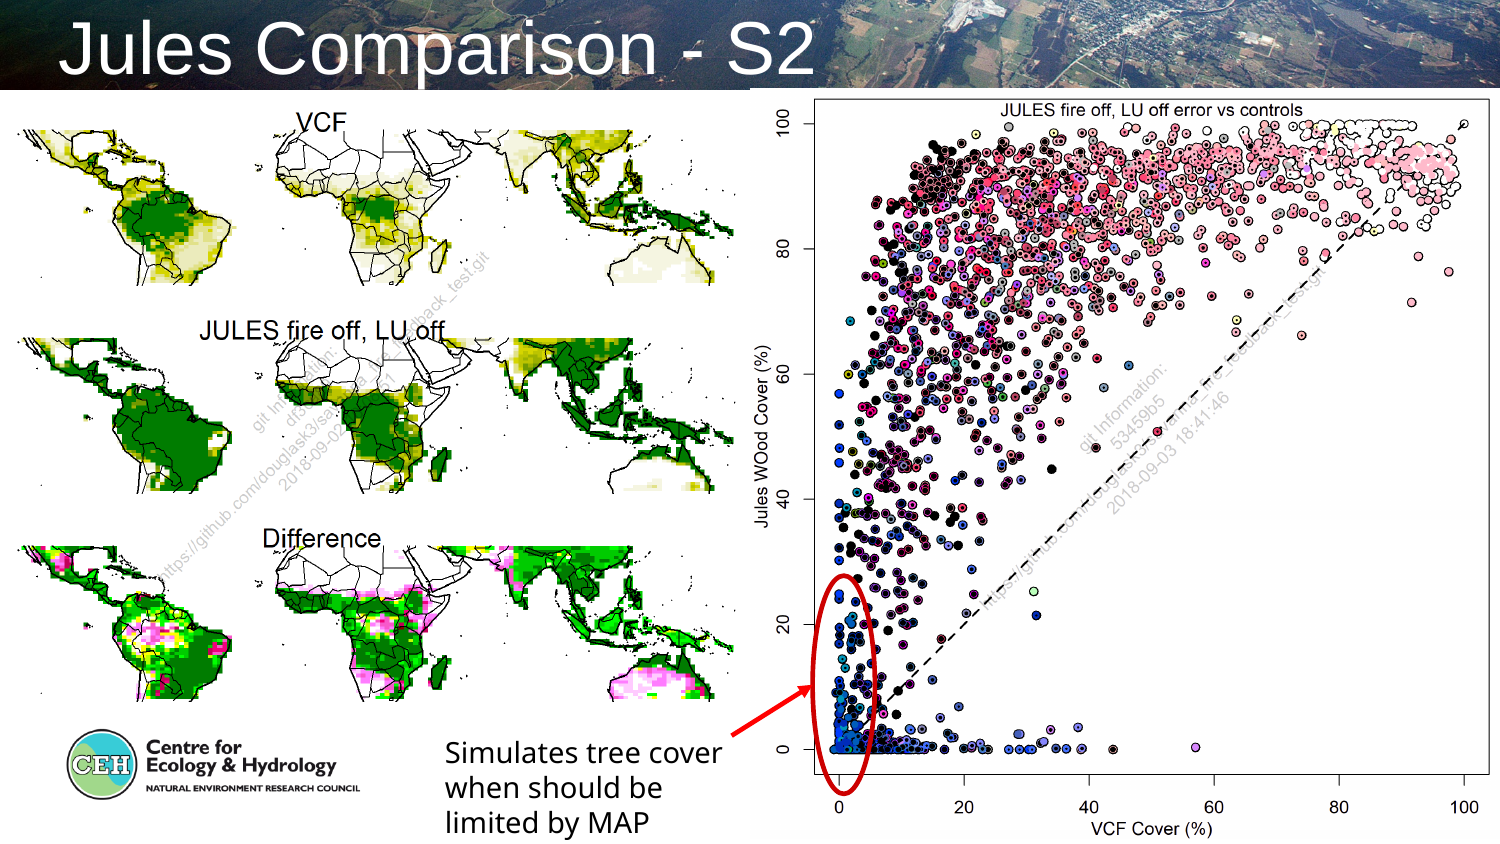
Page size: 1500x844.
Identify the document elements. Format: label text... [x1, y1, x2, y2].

picture [750, 88, 1500, 839]
picture [815, 579, 872, 791]
picture [5, 104, 736, 800]
list Jules Comparison - S2 [0, 0, 1500, 90]
text_box Simulates tree cover when should be limited by MAP [430, 719, 769, 826]
